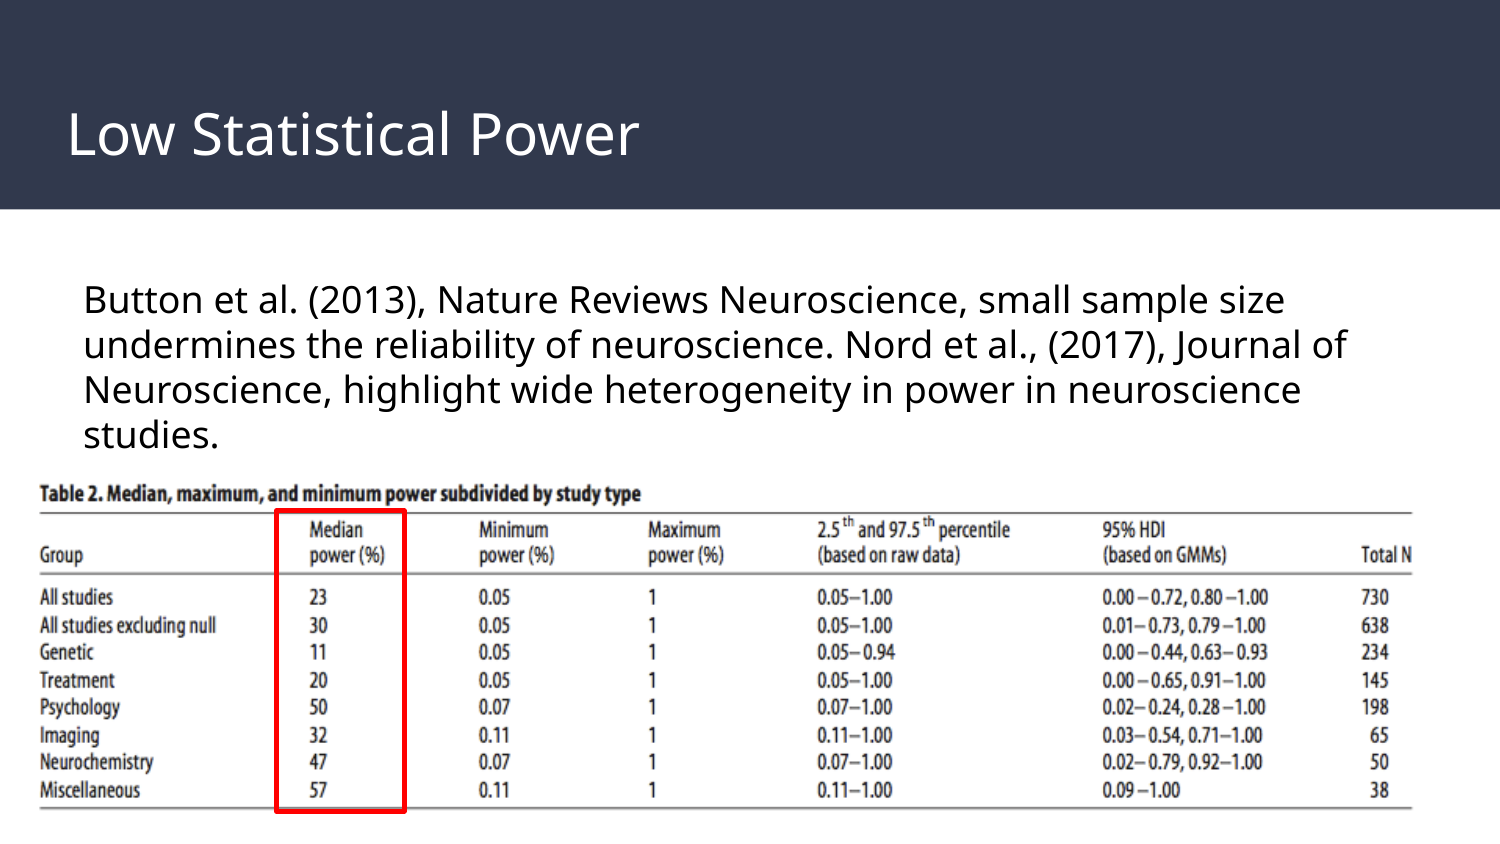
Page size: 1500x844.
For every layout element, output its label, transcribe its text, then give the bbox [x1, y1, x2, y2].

text_box Button et al. (2013), Nature Reviews Neuroscience, small sample size undermines the reliability of neuroscience. Nord et al., (2017), Journal of Neuroscience, highlight wide heterogeneity in power in neuroscience studies. [68, 261, 1432, 443]
picture [24, 467, 1429, 812]
picture [279, 513, 402, 809]
title Low Statistical Power [51, 82, 1449, 185]
